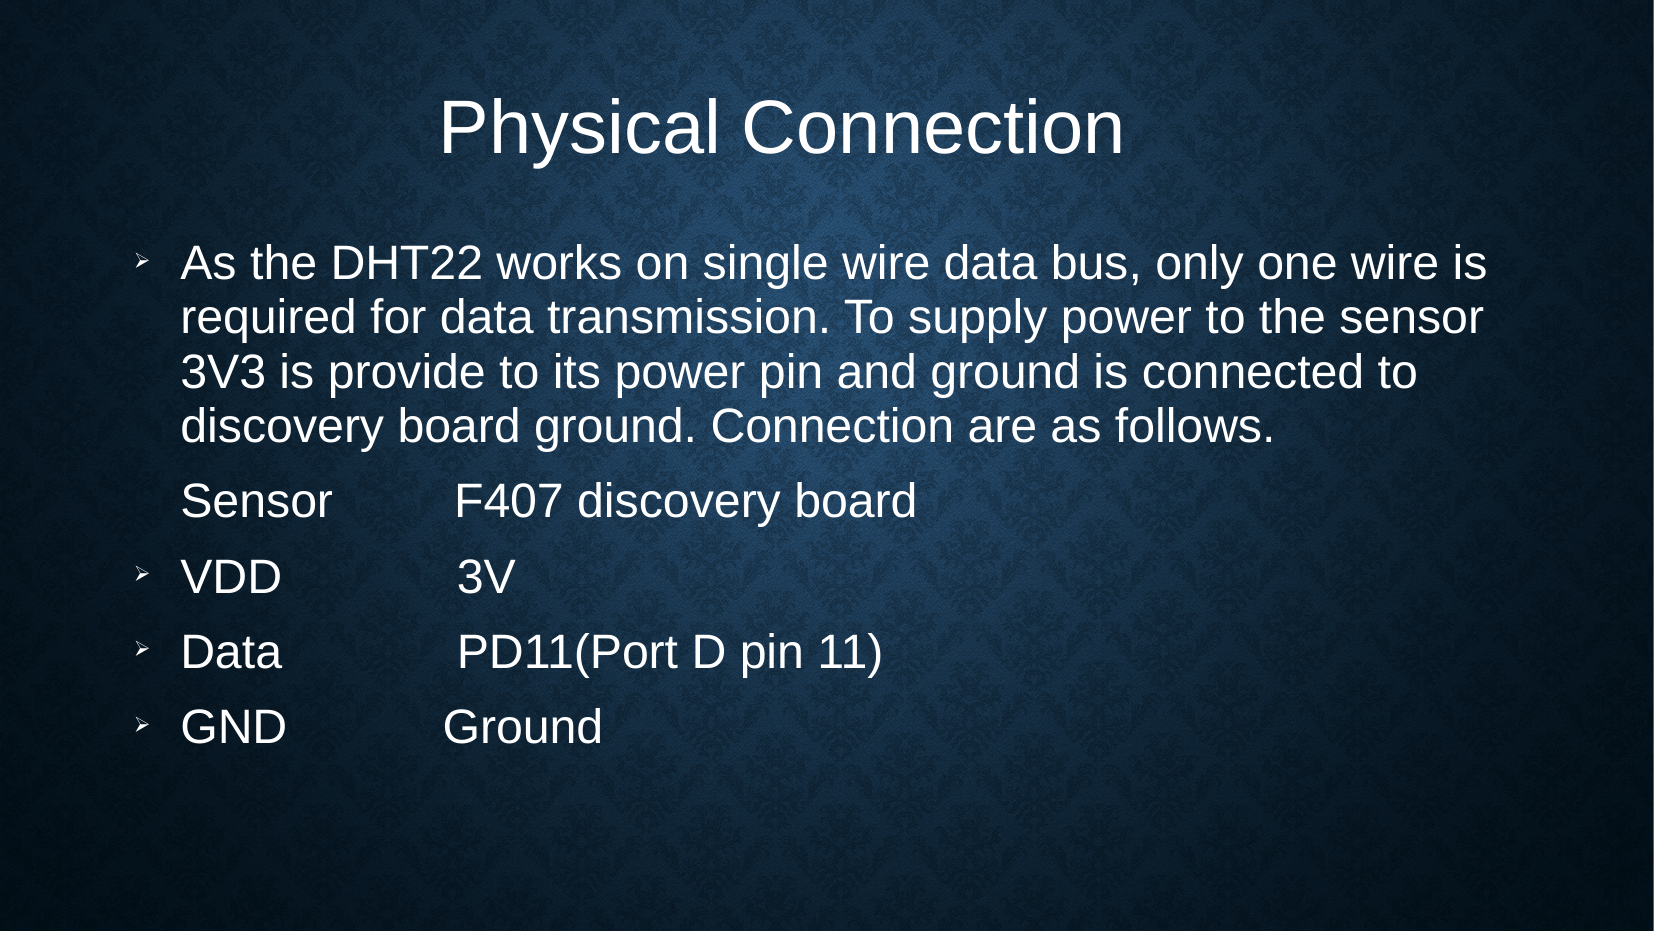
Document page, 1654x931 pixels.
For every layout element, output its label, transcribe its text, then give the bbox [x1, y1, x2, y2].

picture [0, 0, 1654, 931]
list As the DHT22 works on single wire data bus, only one wire is required for data transmission. To supply power to the sensor 3V3 is provide to its power pin and ground is connected to discovery board ground. Connection are as follows. Sensor F407 discovery board VDD 3V Data PD11(Port D pin 11) GND Ground [118, 236, 1571, 757]
title Physical Connection [118, 0, 1447, 236]
